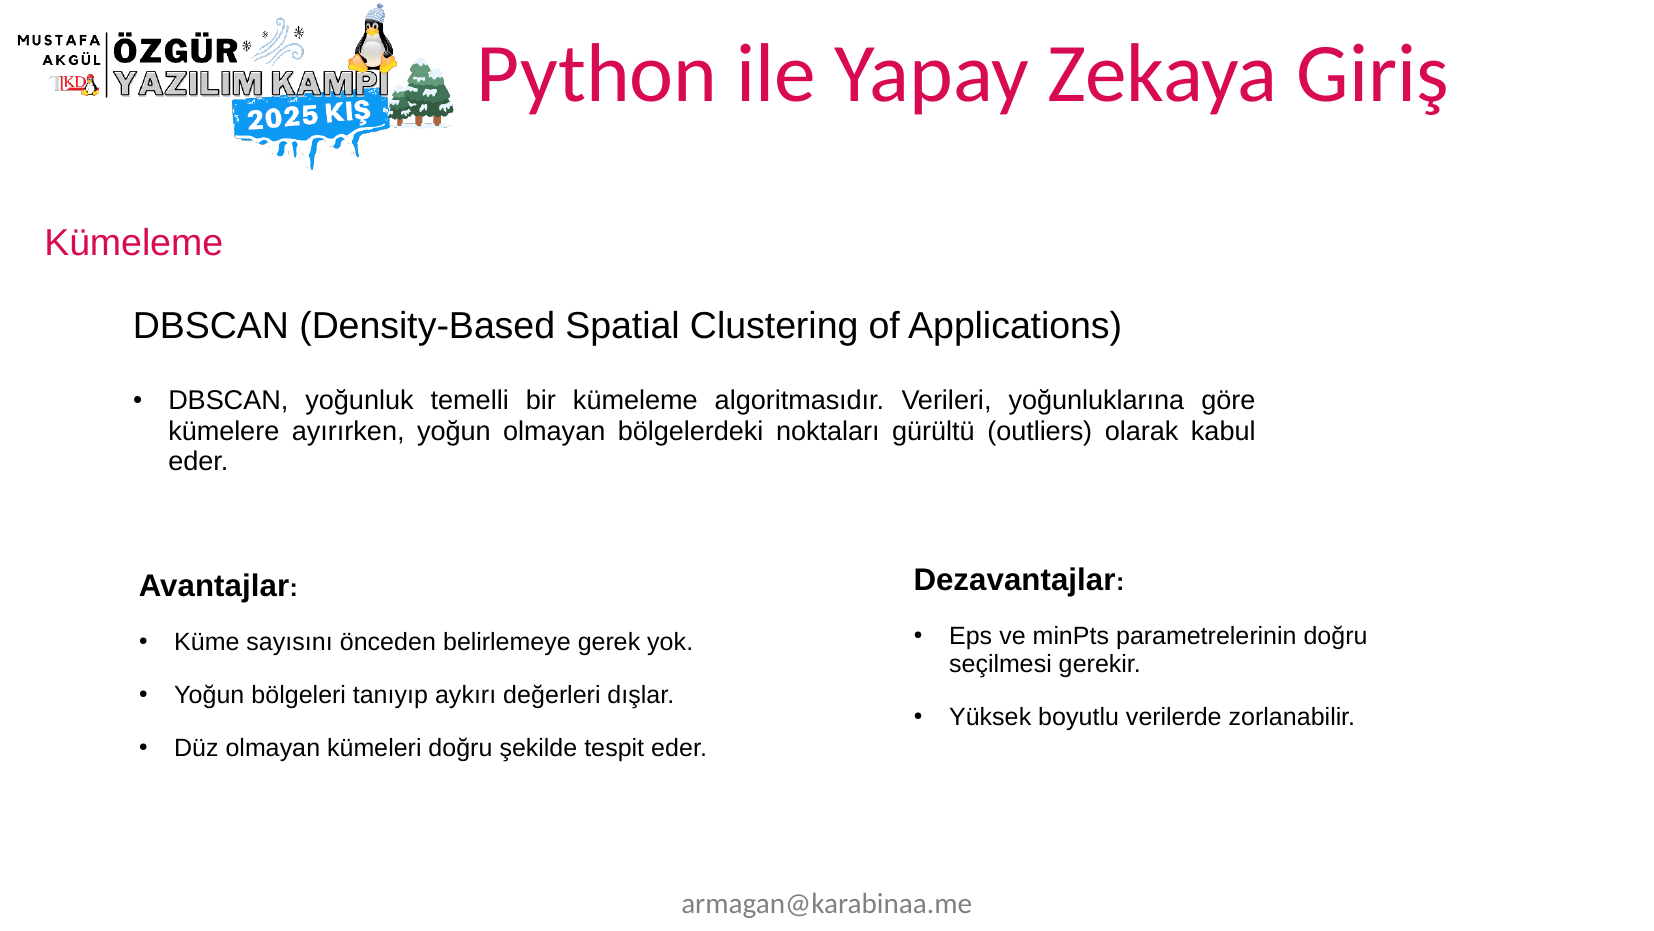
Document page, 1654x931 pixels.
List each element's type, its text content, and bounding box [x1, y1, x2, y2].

text_box DBSCAN, yoğunluk temelli bir kümeleme algoritmasıdır. Verileri, yoğunluklarına göre kümelere ayırırken, yoğun olmayan bölgelerdeki noktaları gürültü (outliers) olarak kabul eder. [118, 377, 1270, 484]
text_box armagan@karabinaa.me [0, 877, 1654, 928]
picture [0, 0, 463, 177]
text_box Python ile Yapay Zekaya Giriş [462, 10, 1654, 126]
text_box DBSCAN (Density-Based Spatial Clustering of Applications) [118, 297, 1140, 355]
text_box Avantajlar: Küme sayısını önceden belirlemeye gerek yok. Yoğun bölgeleri tanıyıp aykırı değerleri dışlar. Düz olmayan kümeleri doğru şekilde tespit eder. [124, 561, 745, 897]
text_box Dezavantajlar: Eps ve minPts parametrelerinin doğru seçilmesi gerekir. Yüksek boyutlu verilerde zorlanabilir. [898, 555, 1477, 811]
text_box Kümeleme [29, 213, 854, 271]
